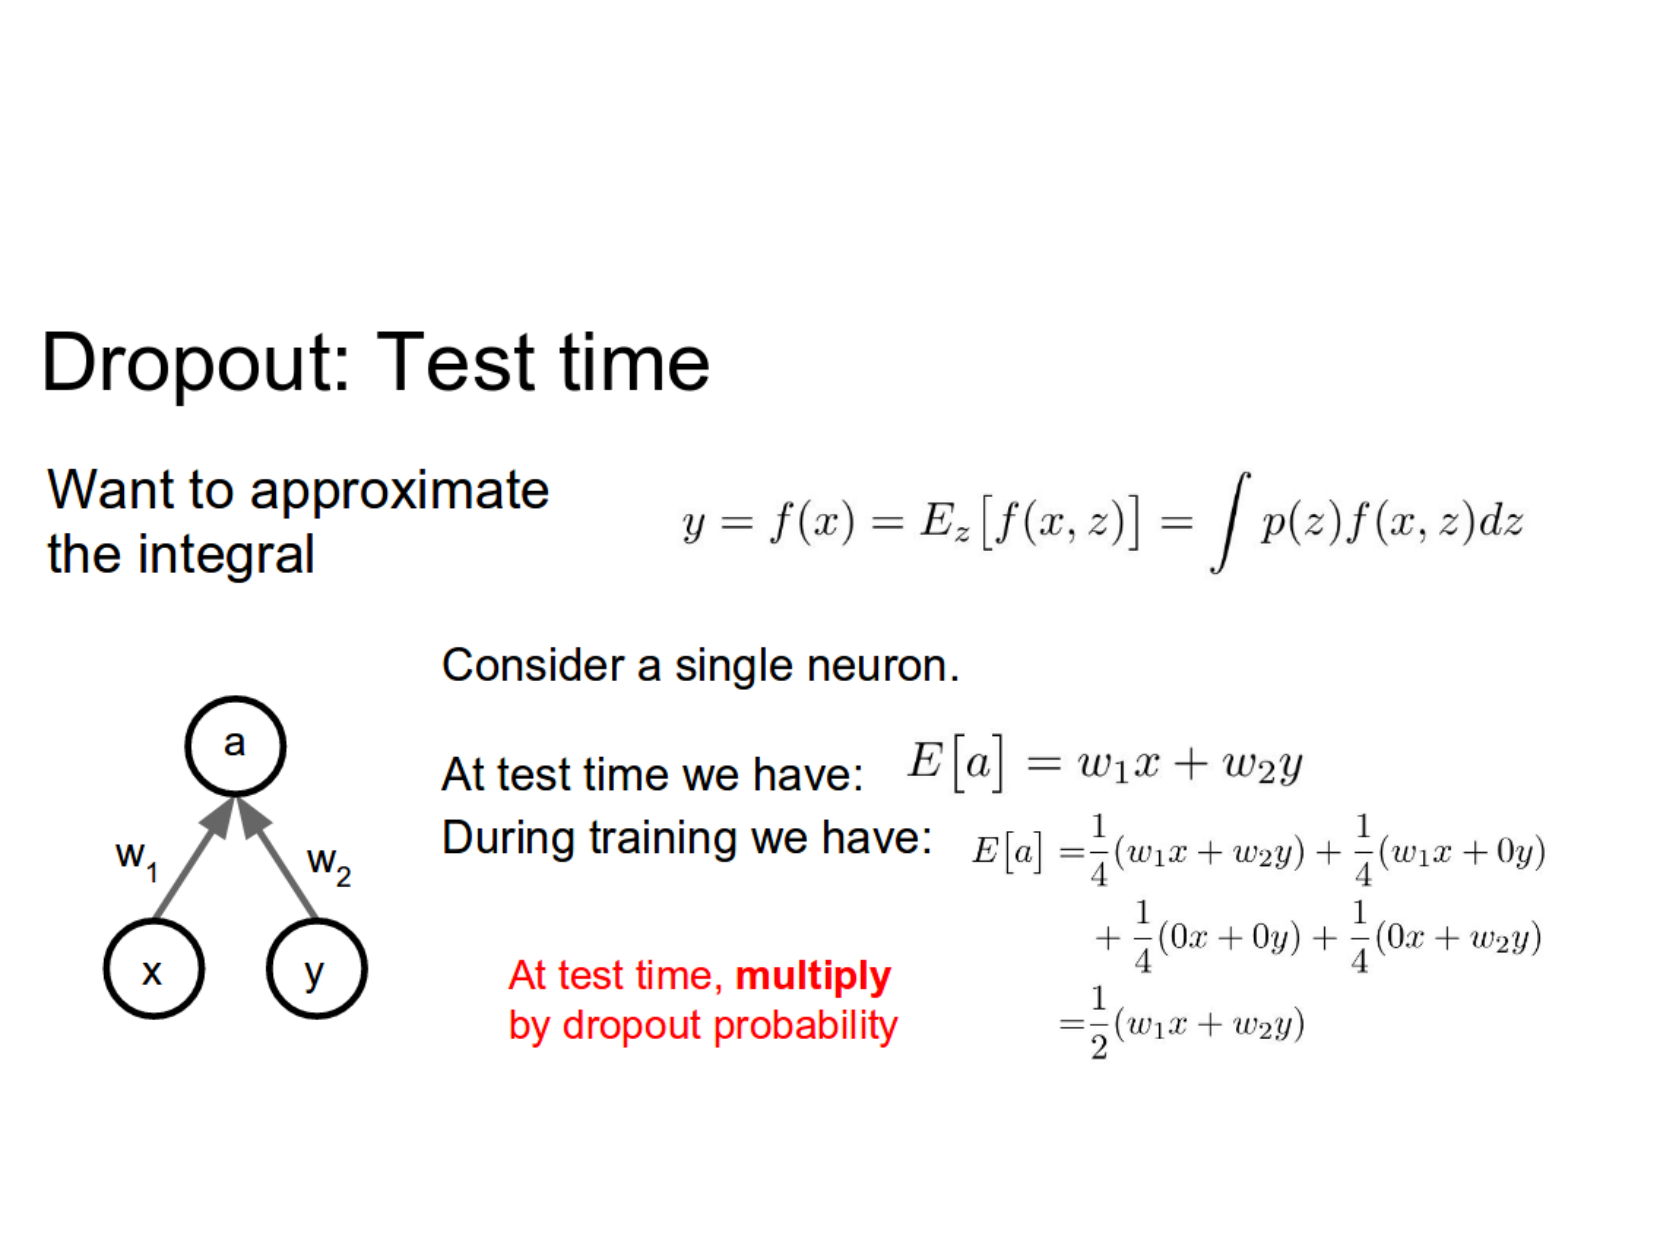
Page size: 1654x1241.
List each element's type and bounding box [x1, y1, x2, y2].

picture [28, 323, 1612, 1096]
